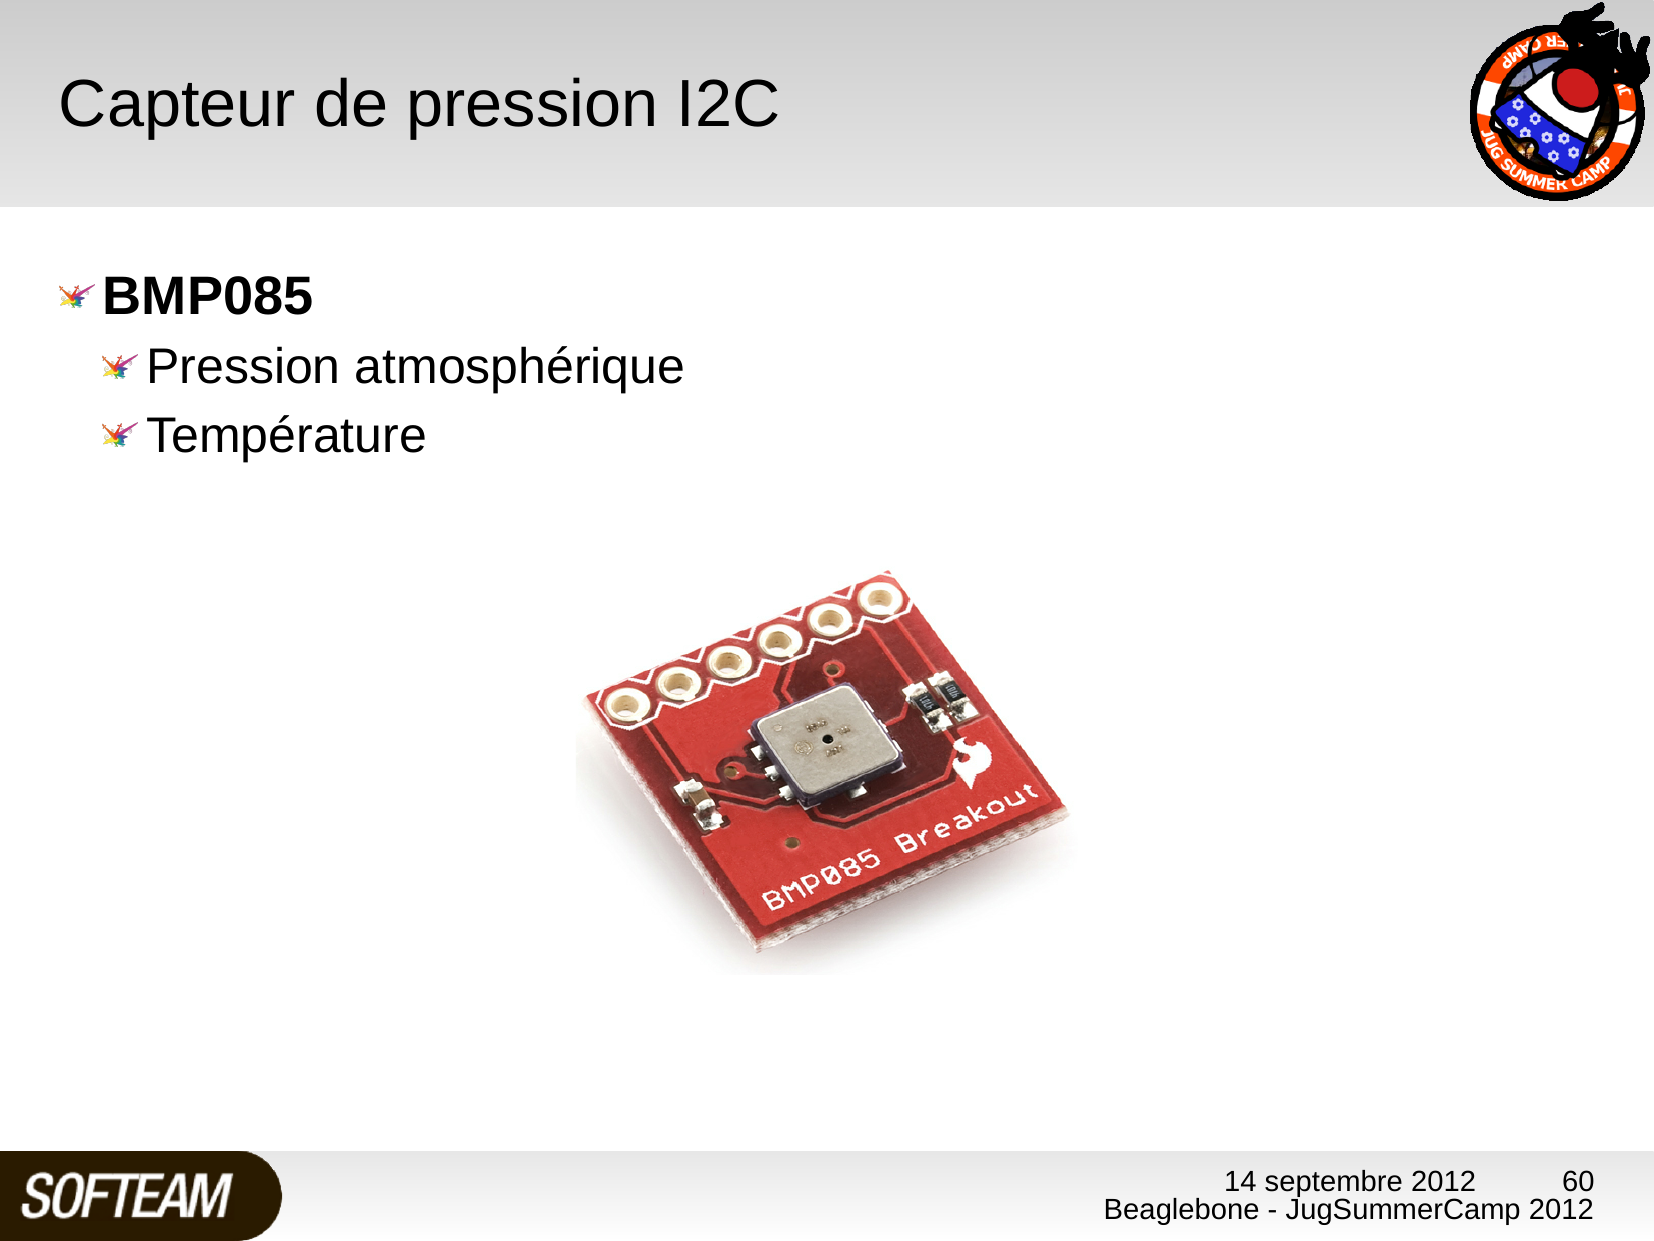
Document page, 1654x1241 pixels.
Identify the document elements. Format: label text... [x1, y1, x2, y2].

picture [1465, 0, 1654, 207]
picture [0, 1151, 286, 1241]
picture [575, 548, 1078, 975]
title Capteur de pression I2C [59, 29, 1359, 178]
list BMP085 Pression atmosphérique Température [59, 265, 1595, 985]
